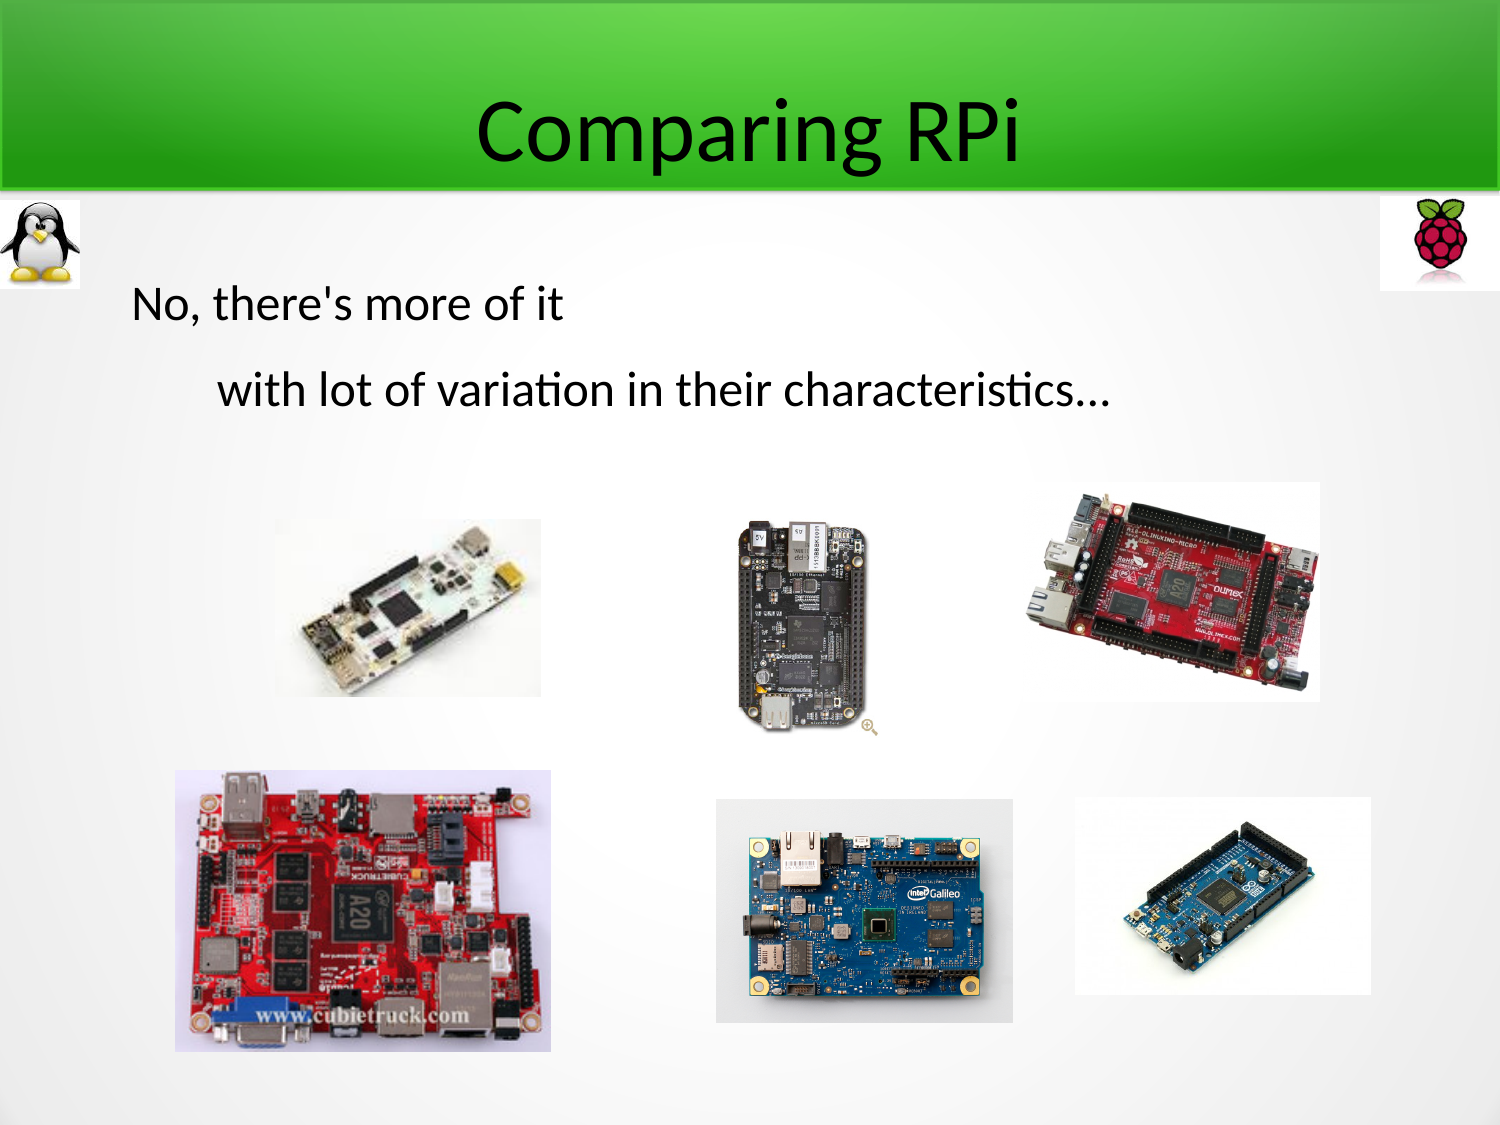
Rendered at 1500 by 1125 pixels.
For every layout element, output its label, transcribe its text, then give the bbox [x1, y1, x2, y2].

picture [0, 200, 80, 289]
picture [707, 518, 885, 739]
picture [1380, 196, 1500, 291]
picture [175, 770, 551, 1052]
picture [716, 799, 1013, 1023]
picture [1075, 797, 1371, 995]
title Comparing RPi [75, 45, 1425, 233]
picture [275, 519, 541, 698]
picture [1023, 482, 1320, 702]
list No, there's more of it with lot of variation in their characteristics... [60, 262, 1411, 1006]
